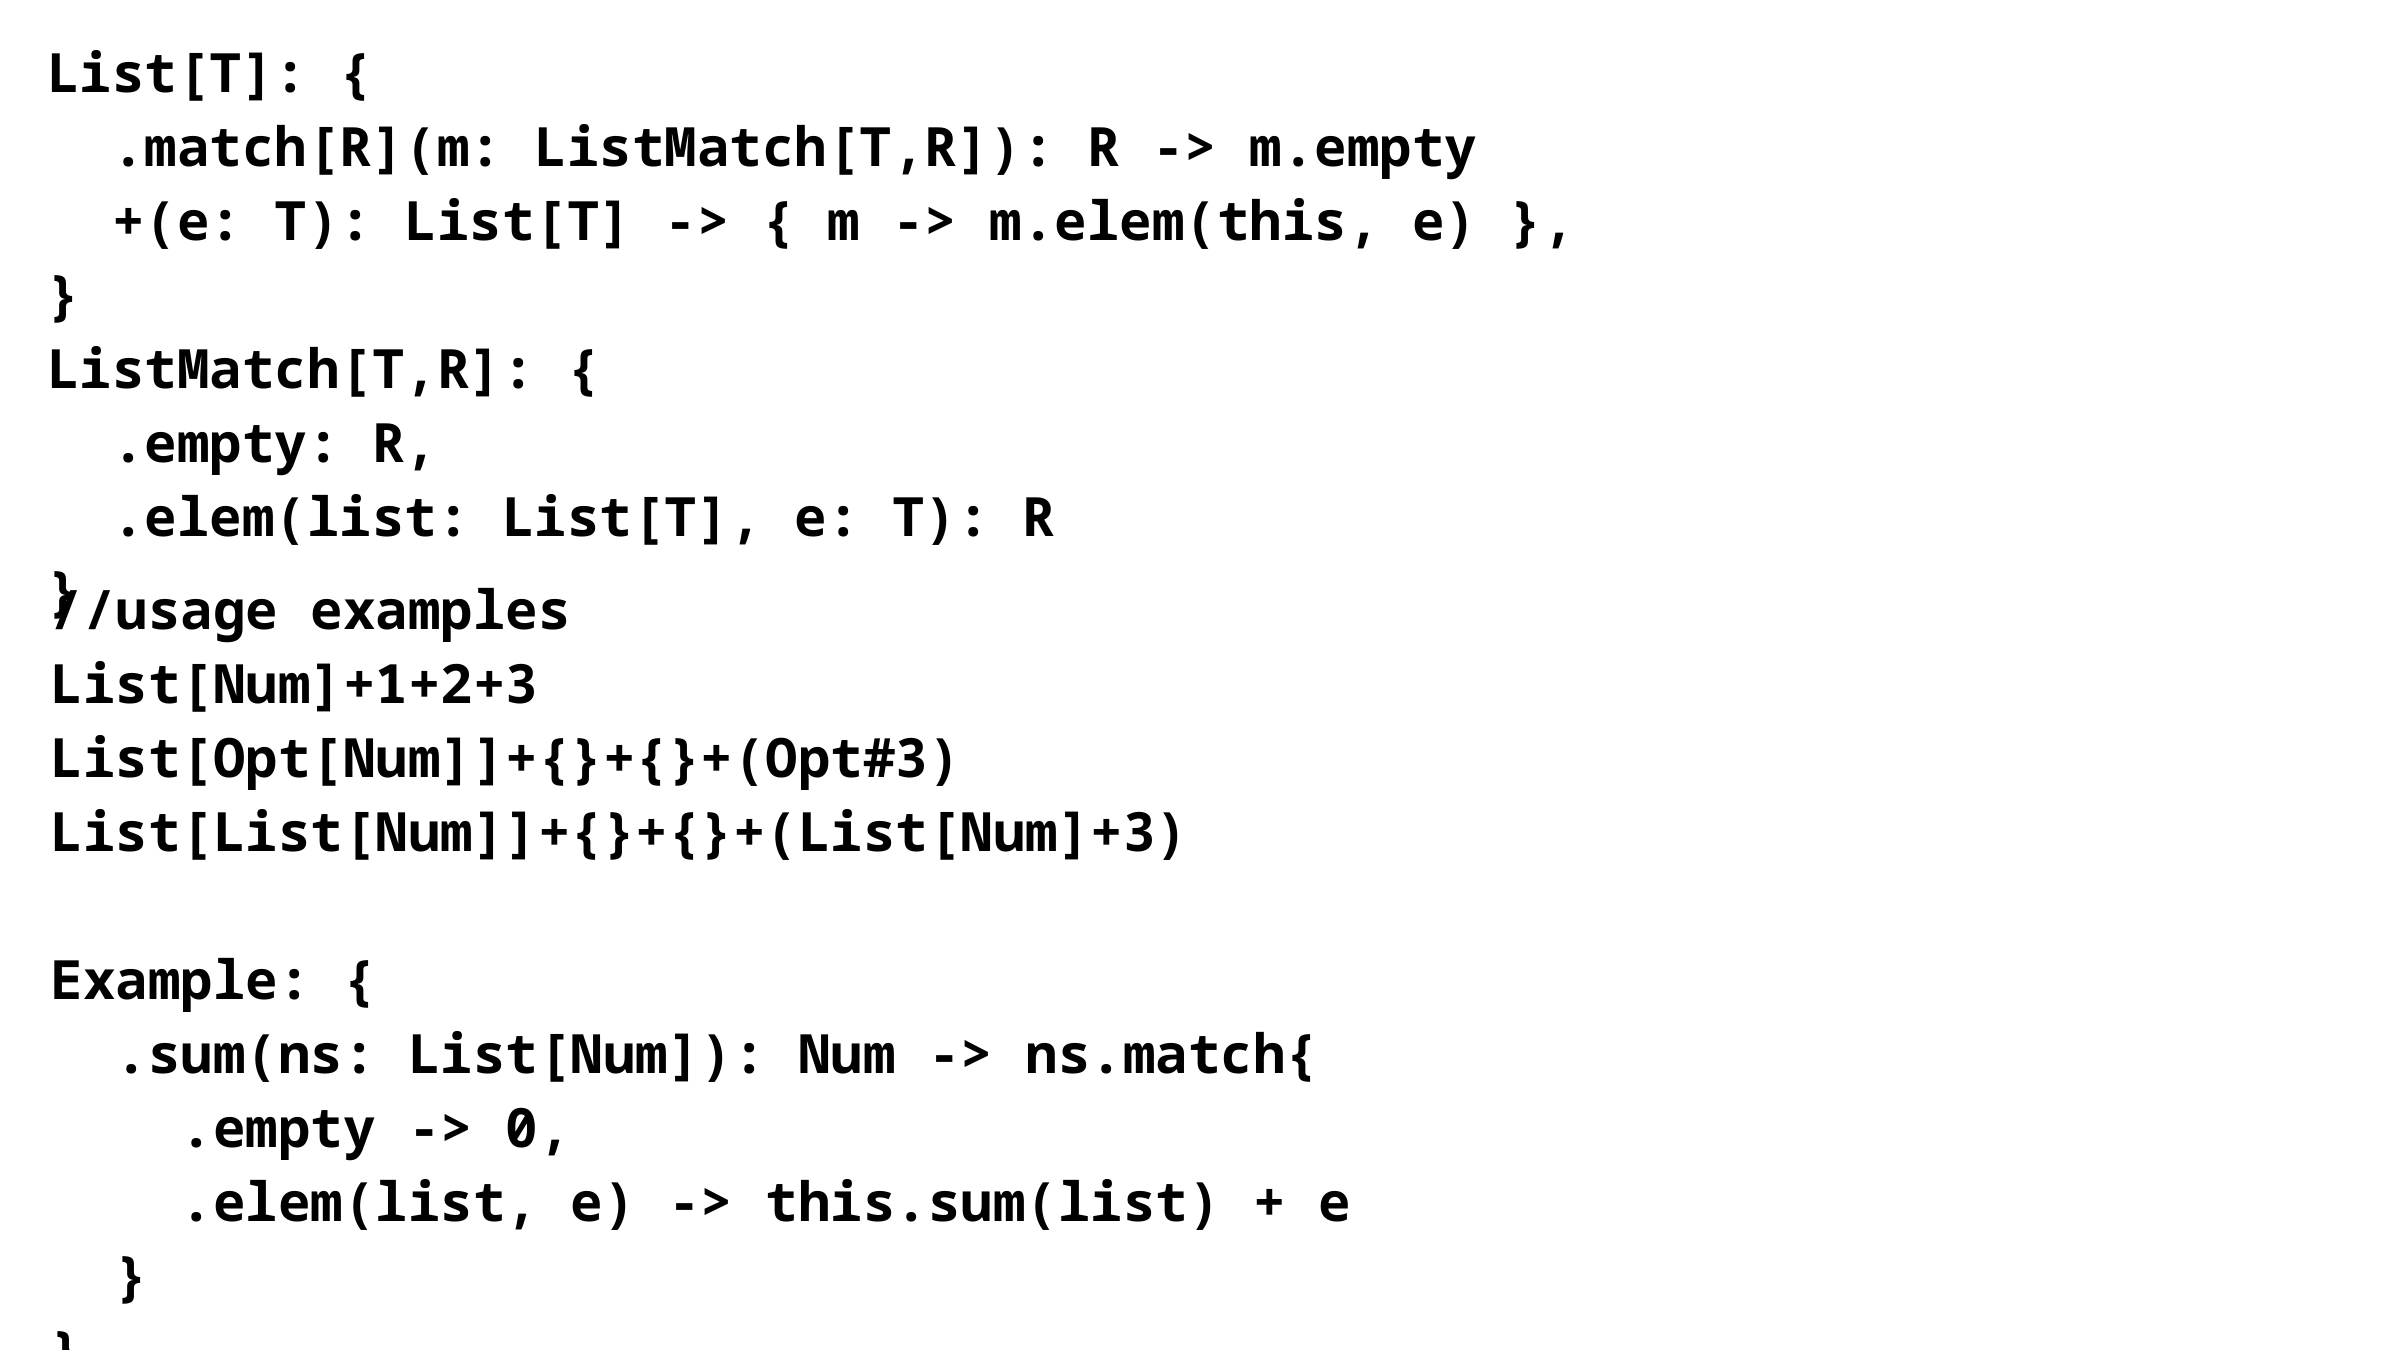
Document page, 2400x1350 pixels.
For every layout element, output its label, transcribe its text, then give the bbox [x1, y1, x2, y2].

text_box //usage examples List[Num]+1+2+3 List[Opt[Num]]+{}+{}+(Opt#3) List[List[Num]]+{}+{}+(List[Num]+3) Example: { .sum(ns: List[Num]): Num -> ns.match{ .empty -> 0, .elem(list, e) -> this.sum(list) + e } } [36, 564, 1840, 1328]
text_box List[T]: { .match[R](m: ListMatch[T,R]): R -> m.empty +(e: T): List[T] -> { m -> m.elem(this, e) }, } ListMatch[T,R]: { .empty: R, .elem(list: List[T], e: T): R } [32, 27, 2358, 1321]
